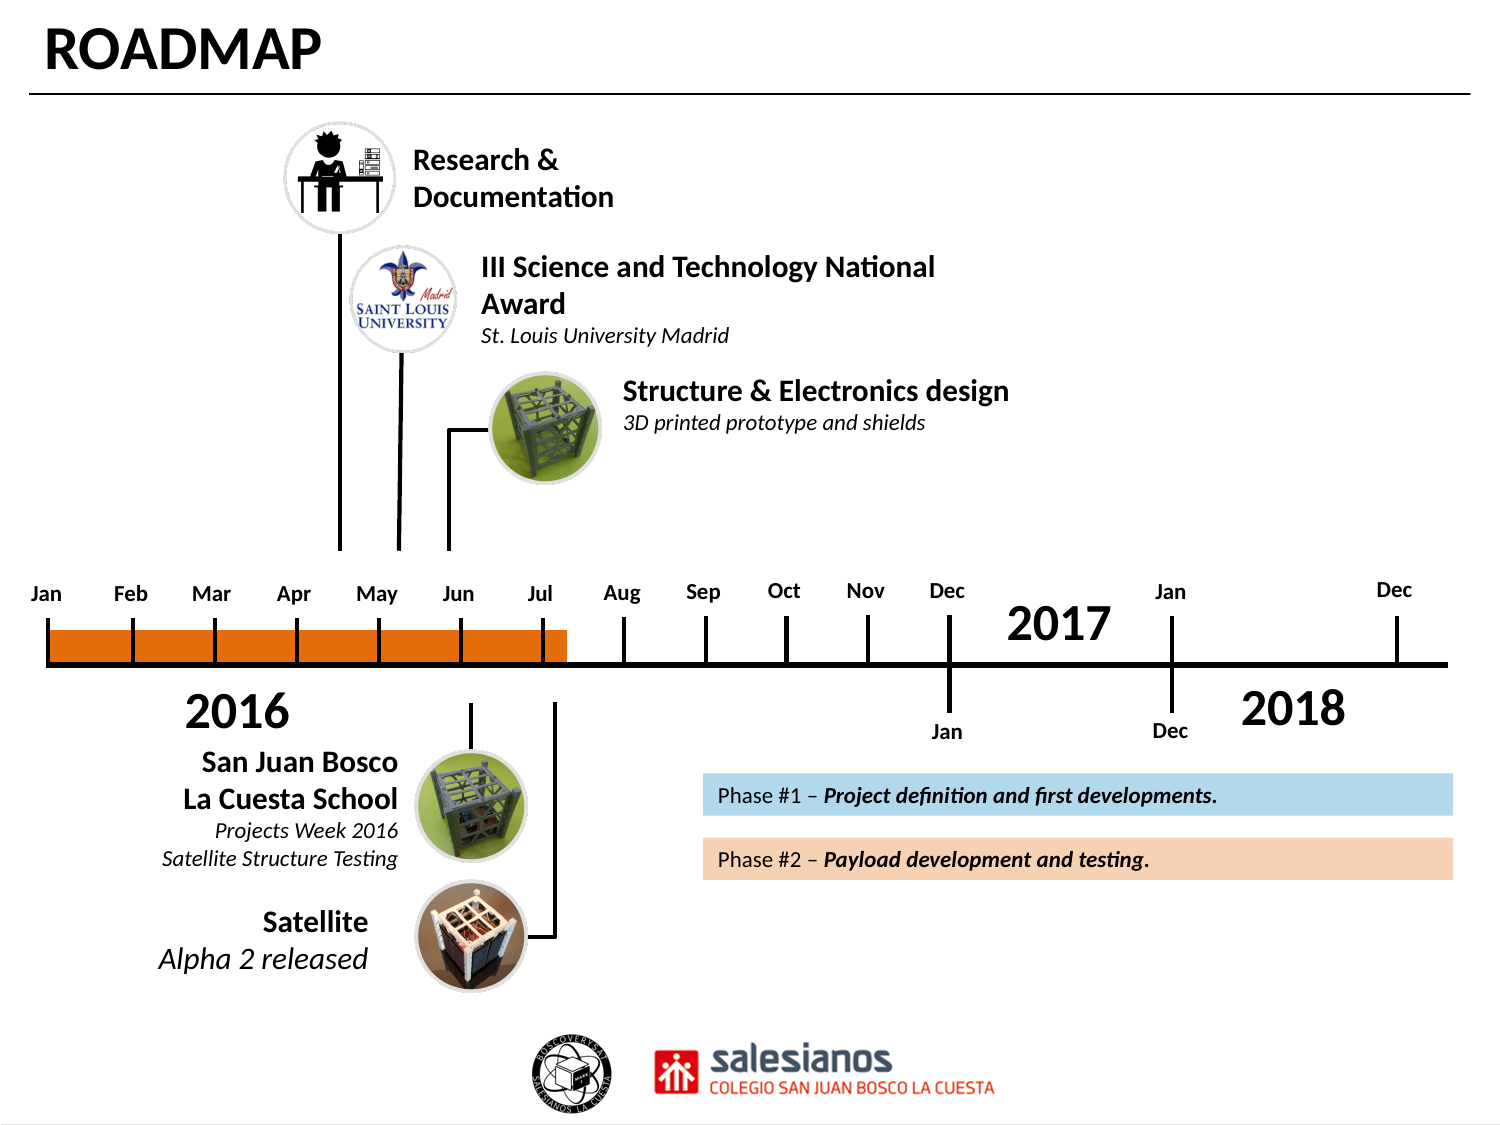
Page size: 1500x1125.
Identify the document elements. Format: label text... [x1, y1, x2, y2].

text_box Phase #2 – Payload development and testing. [703, 837, 1453, 880]
text_box [381, 630, 459, 662]
text_box [50, 630, 131, 662]
text_box III Science and Technology National Award St. Louis University Madrid [466, 238, 969, 356]
text_box May [330, 571, 417, 614]
text_box Jan [1117, 569, 1225, 612]
picture [0, 0, 1500, 1125]
text_box Jun [417, 571, 499, 614]
text_box Jul [499, 571, 582, 614]
text_box 2017 [971, 580, 1147, 658]
text_box 2016 [149, 668, 325, 733]
text_box [463, 630, 541, 662]
text_box Nov [812, 568, 894, 611]
text_box Dec [1116, 708, 1224, 751]
text_box [299, 630, 377, 662]
text_box [545, 630, 567, 662]
text_box Jan [5, 571, 88, 614]
text_box Jan [894, 708, 1001, 752]
text_box Aug [568, 570, 676, 613]
text_box Research & Documentation [398, 131, 709, 221]
text_box 2018 [1205, 666, 1382, 744]
text_box Mar [170, 571, 253, 614]
text_box Feb [88, 571, 170, 614]
text_box [135, 630, 213, 662]
text_box Sep [650, 569, 731, 612]
text_box Satellite Alpha 2 released [53, 893, 384, 984]
text_box Dec [894, 568, 1001, 611]
text_box Apr [253, 571, 330, 614]
text_box ROADMAP [29, 0, 1472, 90]
text_box San Juan Bosco La Cuesta School Projects Week 2016 Satellite Structure Testing [35, 733, 414, 879]
text_box [217, 630, 295, 662]
text_box Oct [731, 568, 838, 612]
text_box Structure & Electronics design 3D printed prototype and shields [608, 362, 1111, 443]
text_box Dec [1341, 567, 1448, 610]
text_box Phase #1 – Project definition and first developments. [703, 773, 1453, 816]
